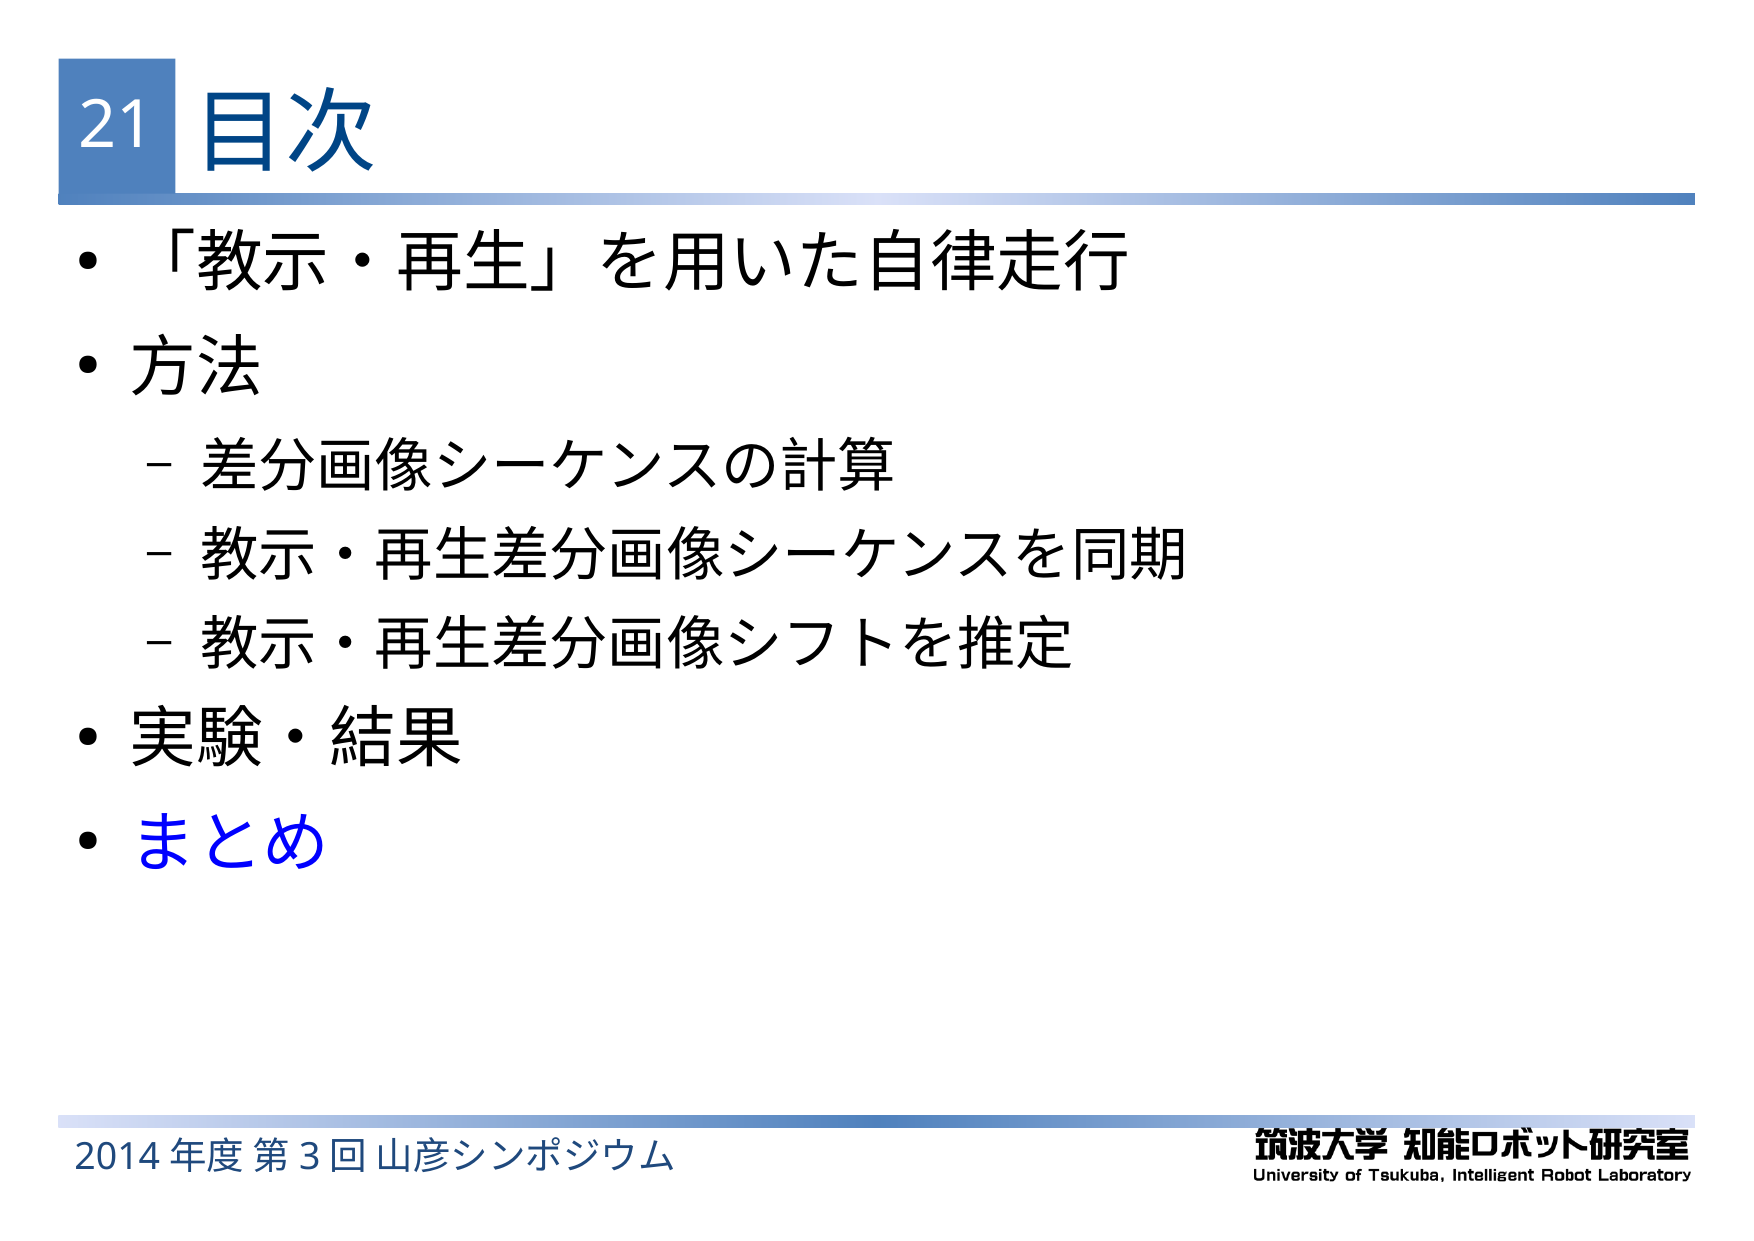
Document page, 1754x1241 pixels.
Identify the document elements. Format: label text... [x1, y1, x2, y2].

list 「教示・再生」を用いた自律走行 方法 差分画像シーケンスの計算 教示・再生差分画像シーケンスを同期 教示・再生差分画像シフトを推定 実験・結果 まとめ [58, 223, 1696, 1116]
title 目次 [193, 61, 1651, 205]
picture [1252, 1127, 1691, 1182]
